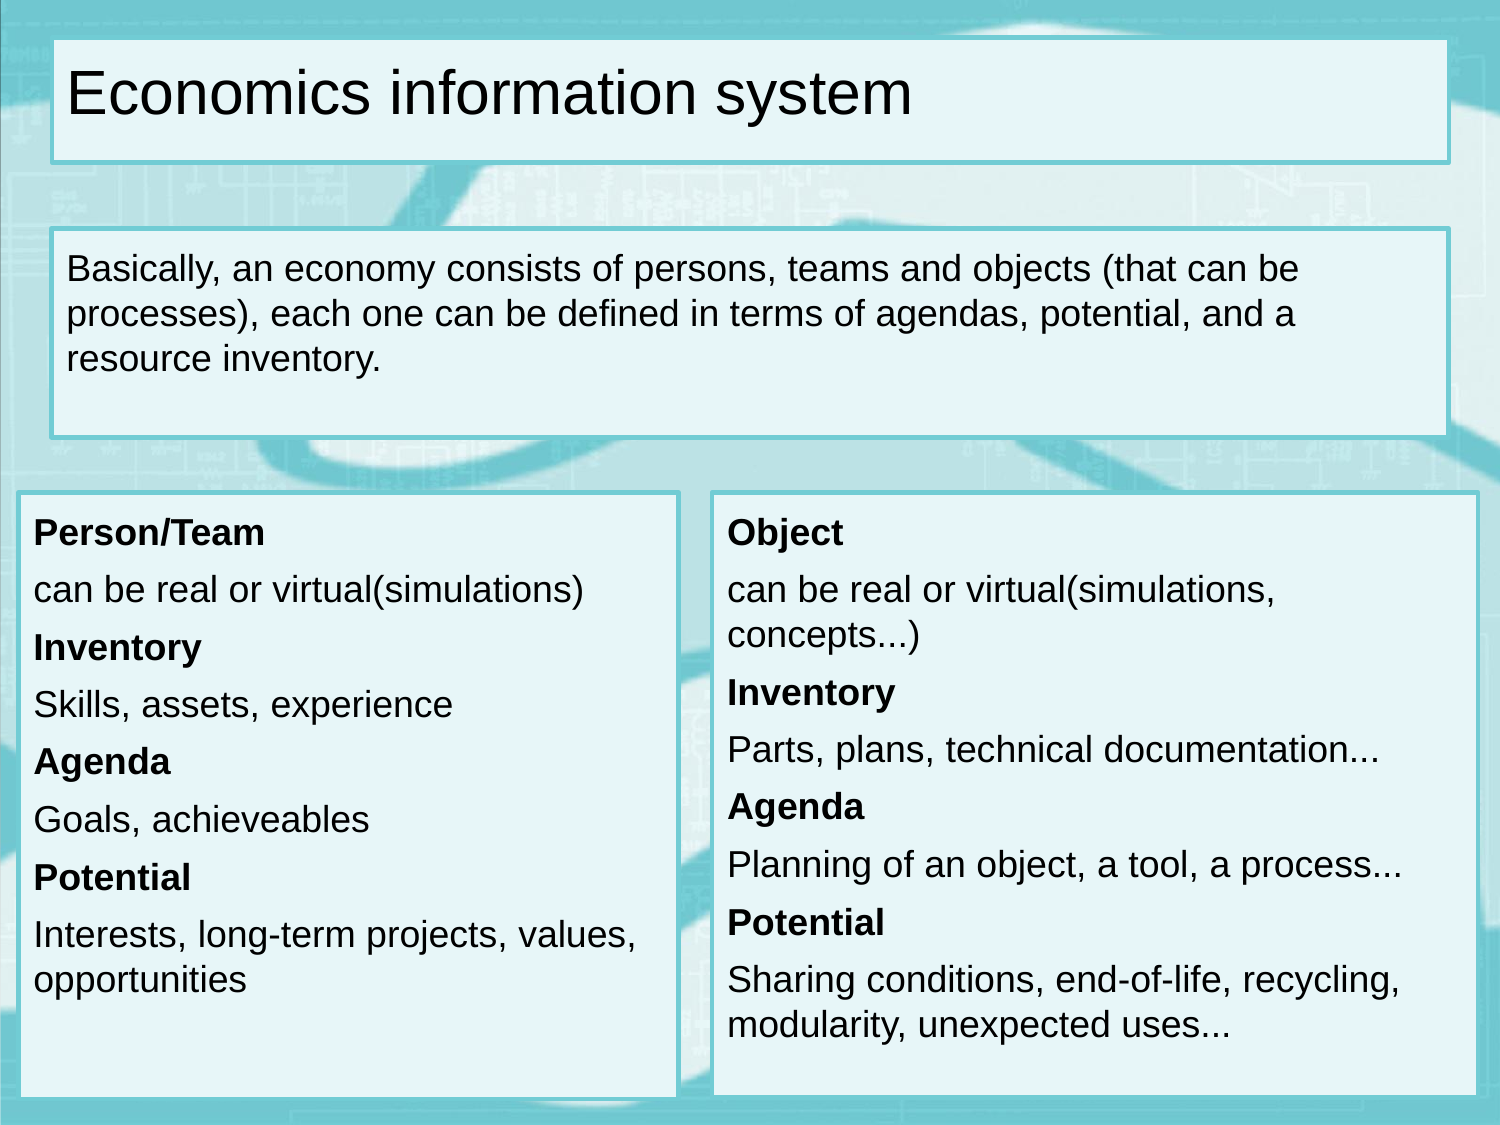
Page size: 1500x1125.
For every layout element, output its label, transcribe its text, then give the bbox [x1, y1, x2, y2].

text_box Person/Team can be real or virtual(simulations) Inventory Skills, assets, experience Agenda Goals, achieveables Potential Interests, long-term projects, values, opportunities [18, 492, 679, 1100]
text_box [0, 0, 1500, 1125]
text_box Basically, an economy consists of persons, teams and objects (that can be processes), each one can be defined in terms of agendas, potential, and a resource inventory. [51, 228, 1449, 438]
text_box Economics information system [51, 37, 1449, 163]
text_box Object can be real or virtual(simulations, concepts...) Inventory Parts, plans, technical documentation... Agenda Planning of an object, a tool, a process... Potential Sharing conditions, end-of-life, recycling, modularity, unexpected uses... [712, 492, 1479, 1098]
